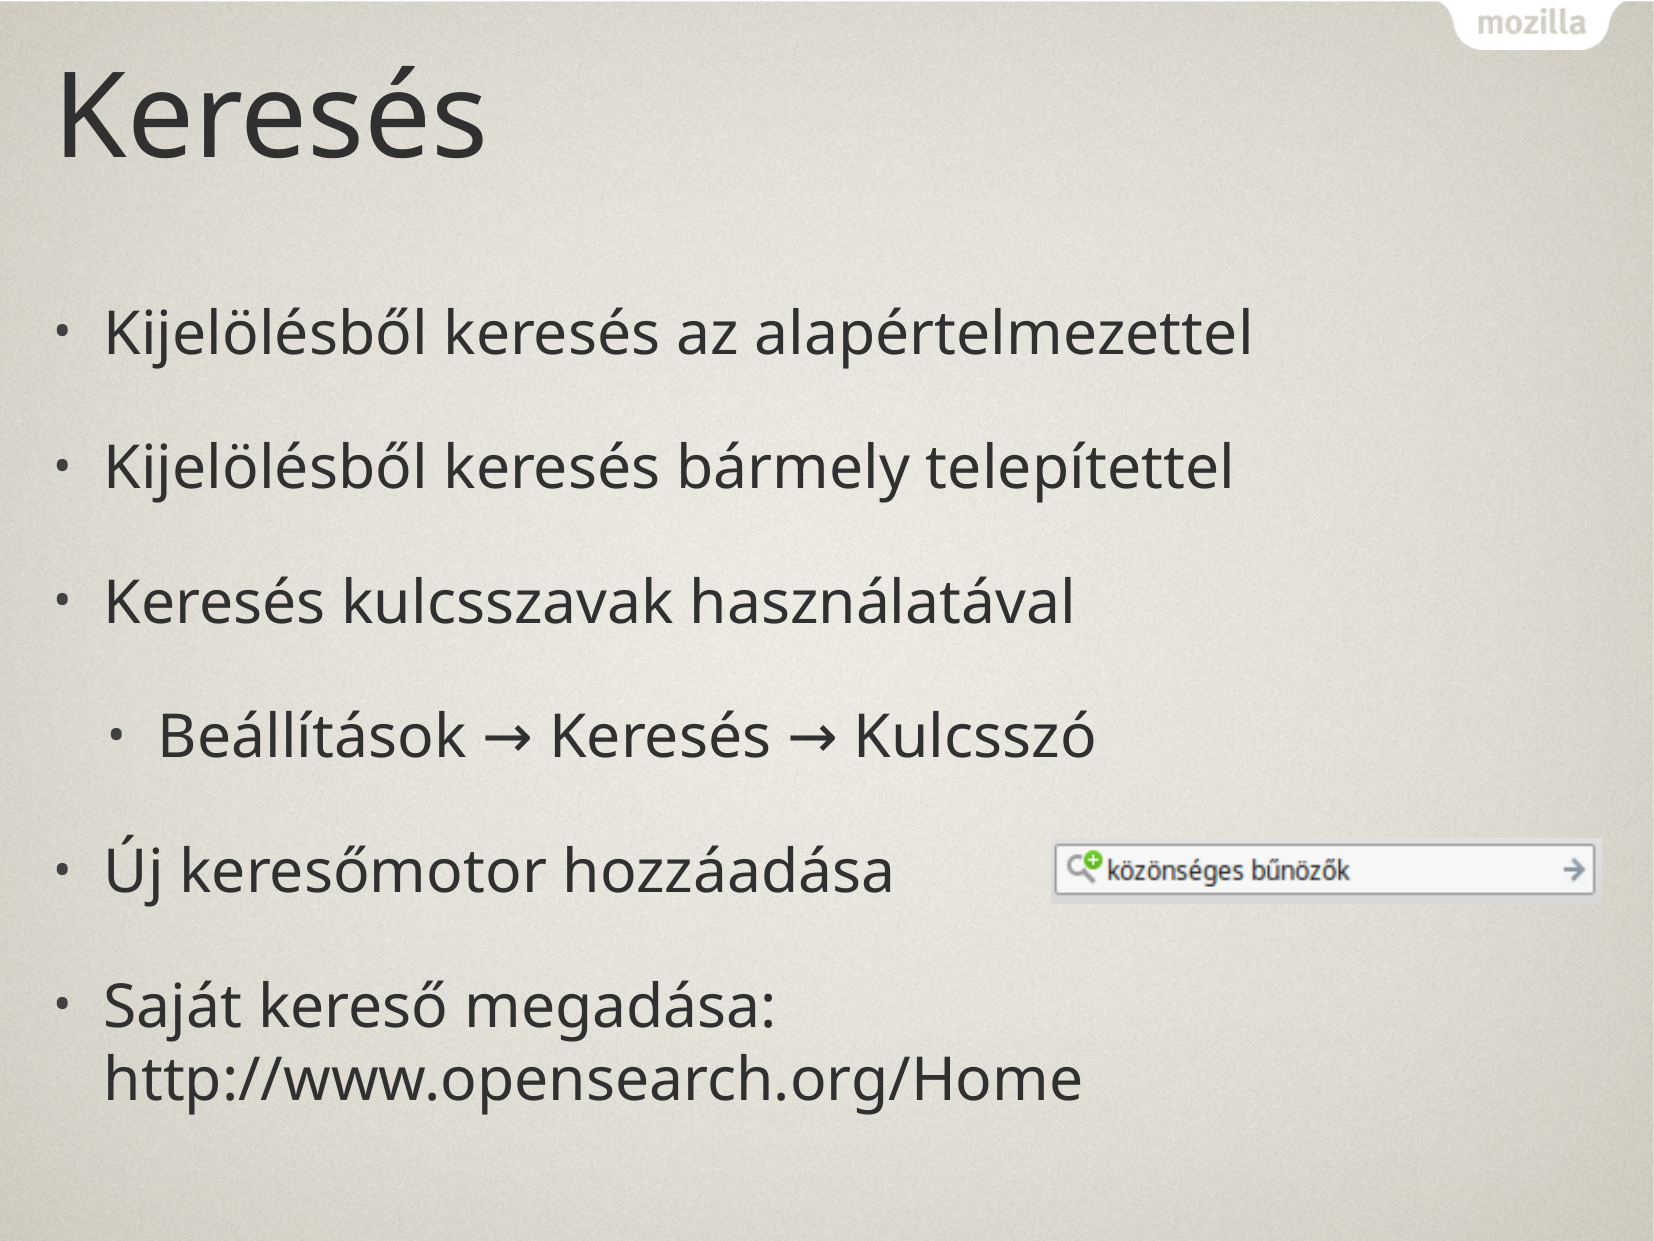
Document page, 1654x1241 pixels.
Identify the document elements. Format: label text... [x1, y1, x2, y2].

picture [0, 0, 1654, 1241]
list Kijelölésből keresés az alapértelmezettel Kijelölésből keresés bármely telepítettel Keresés kulcsszavak használatával Beállítások → Keresés → Kulcsszó Új keresőmotor hozzáadása Saját kereső megadása: http://www.opensearch.org/Home [45, 212, 1595, 1193]
title Keresés [45, 0, 1609, 238]
